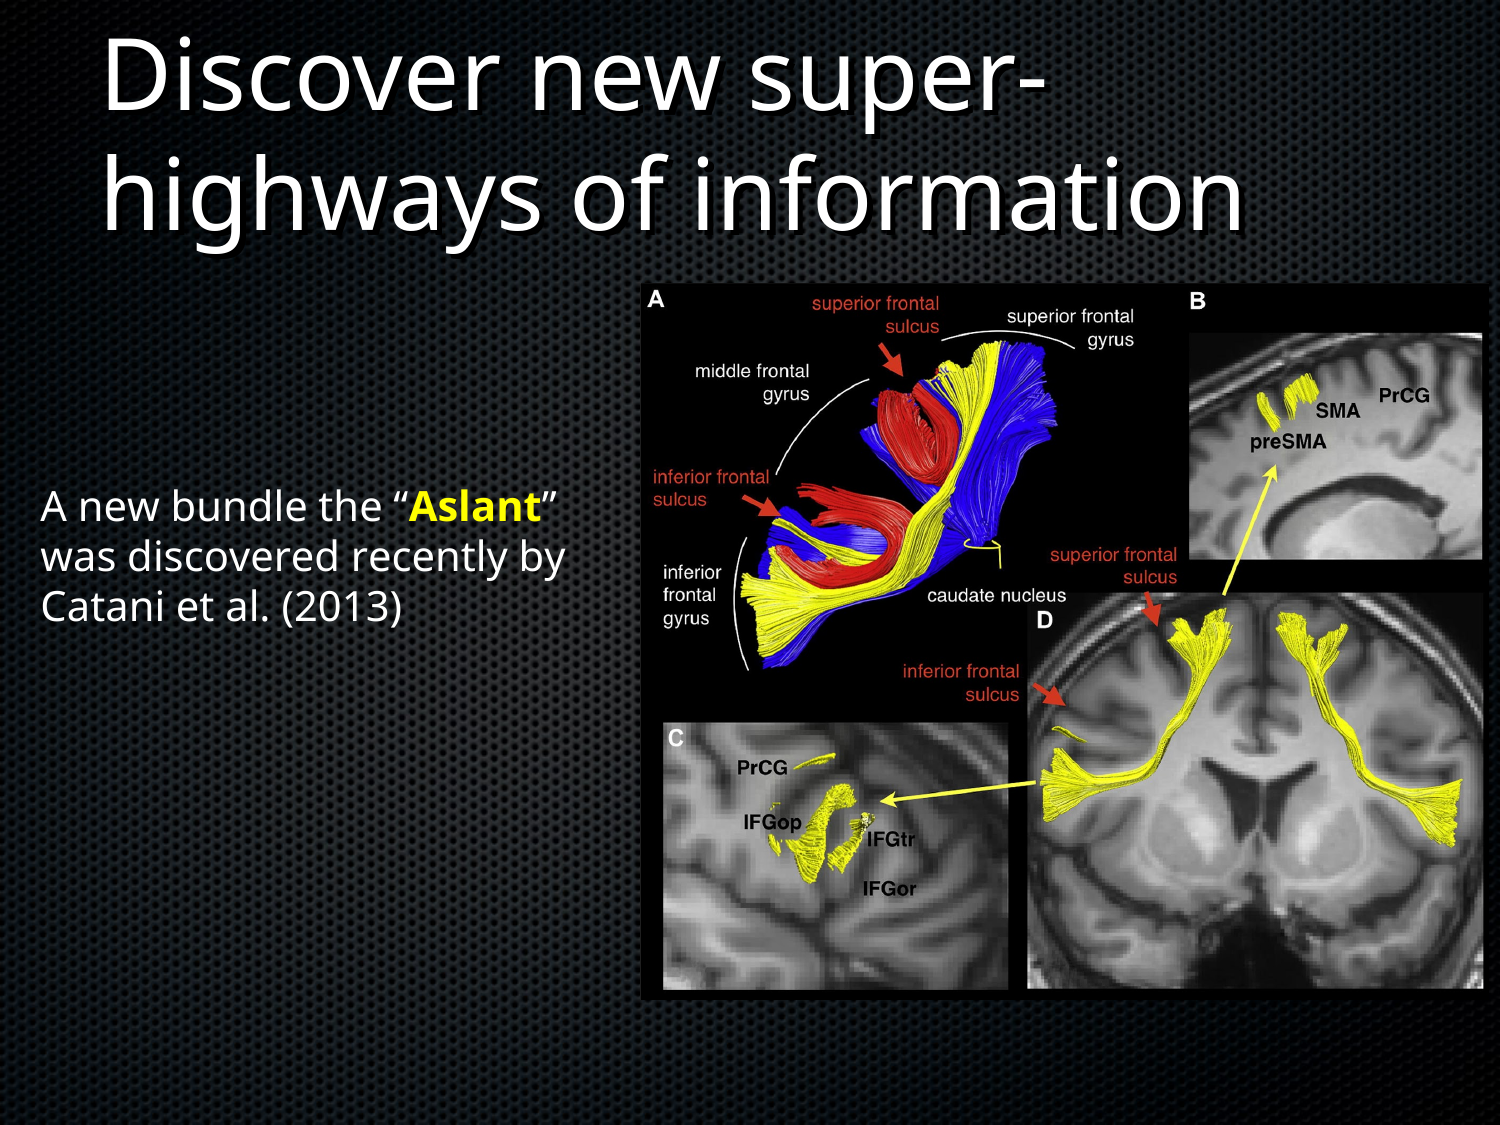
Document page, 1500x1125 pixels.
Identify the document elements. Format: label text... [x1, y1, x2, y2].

text_box A new bundle the “Aslant” was discovered recently by Catani et al. (2013) [25, 472, 642, 638]
title Discover new super- highways of information [91, 0, 1411, 384]
picture [0, 0, 1500, 1125]
